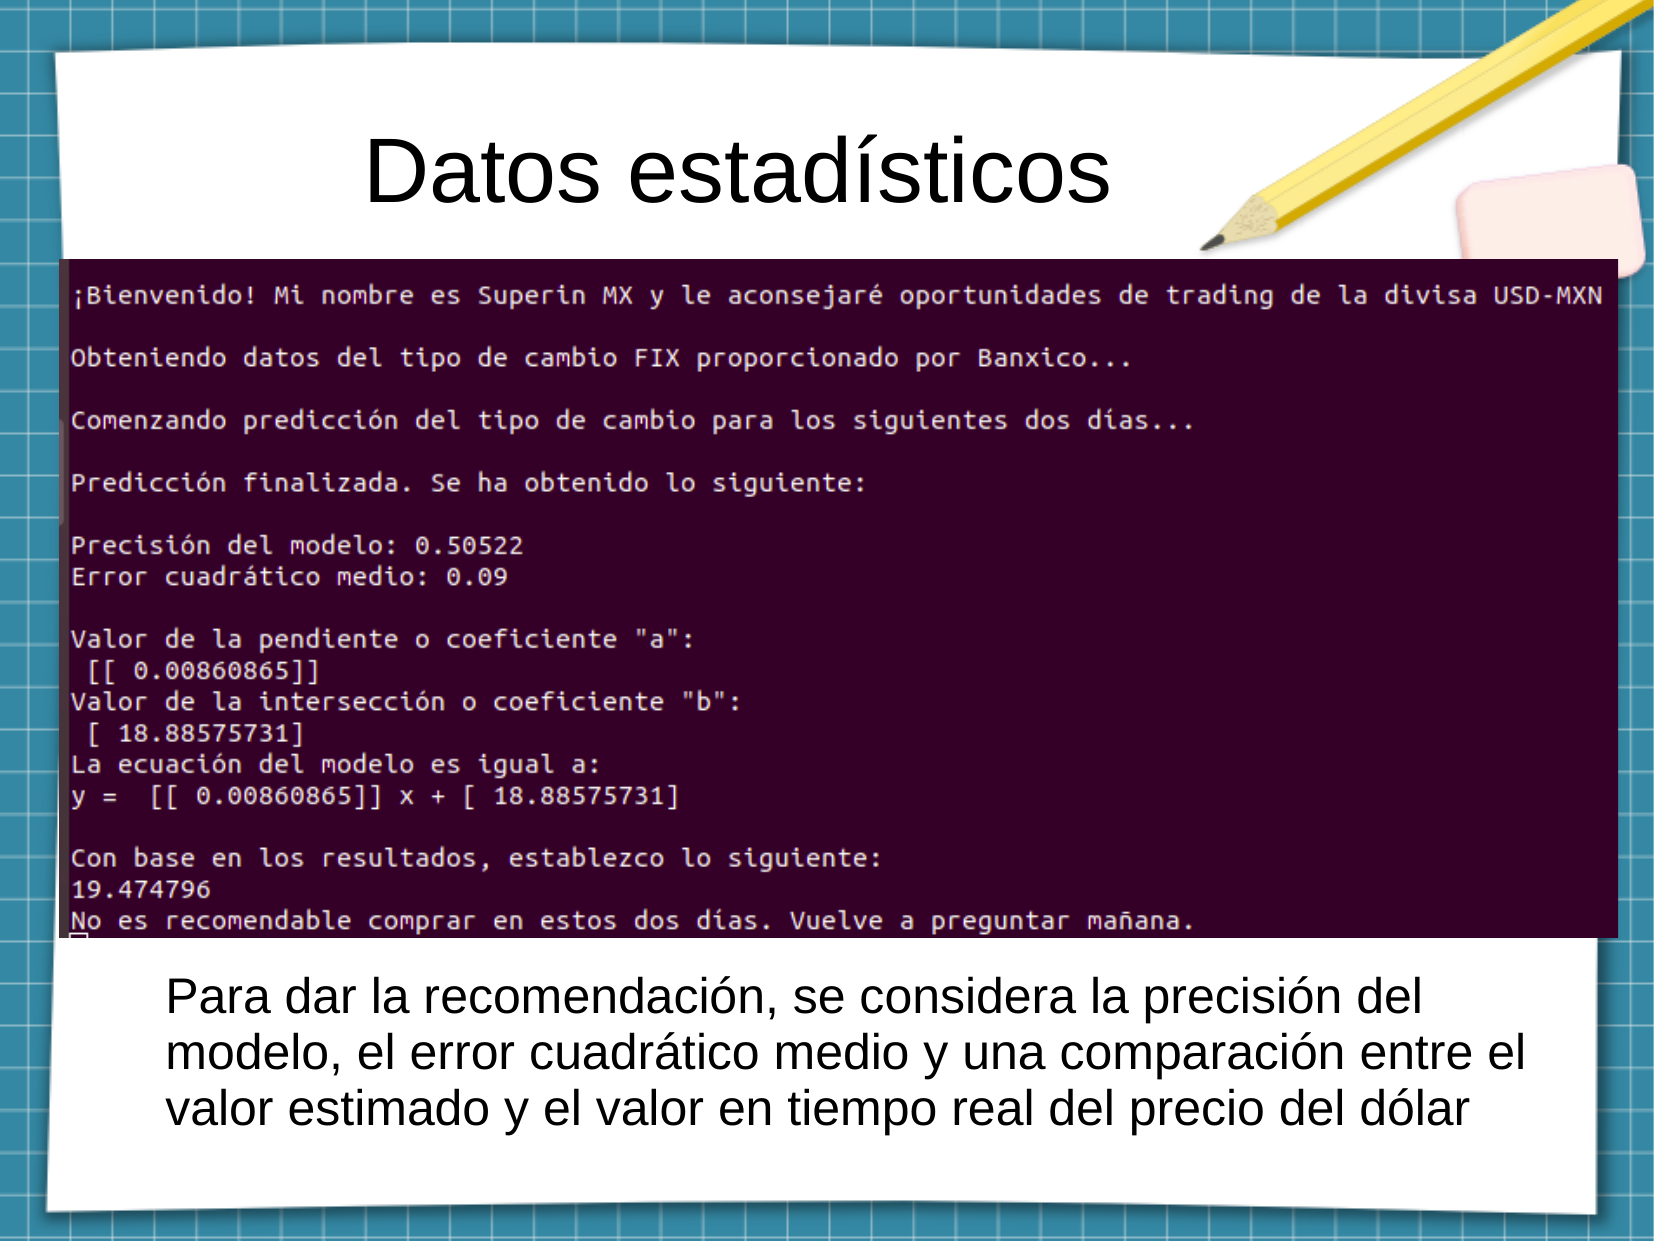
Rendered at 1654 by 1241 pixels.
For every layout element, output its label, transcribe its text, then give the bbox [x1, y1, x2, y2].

title Datos estadísticos [0, 67, 1483, 275]
list Para dar la recomendación, se considera la precisión del modelo, el error cuadrático medio y una comparación entre el valor estimado y el valor en tiempo real del precio del dólar [94, 968, 1583, 1241]
picture [0, 0, 1654, 1241]
